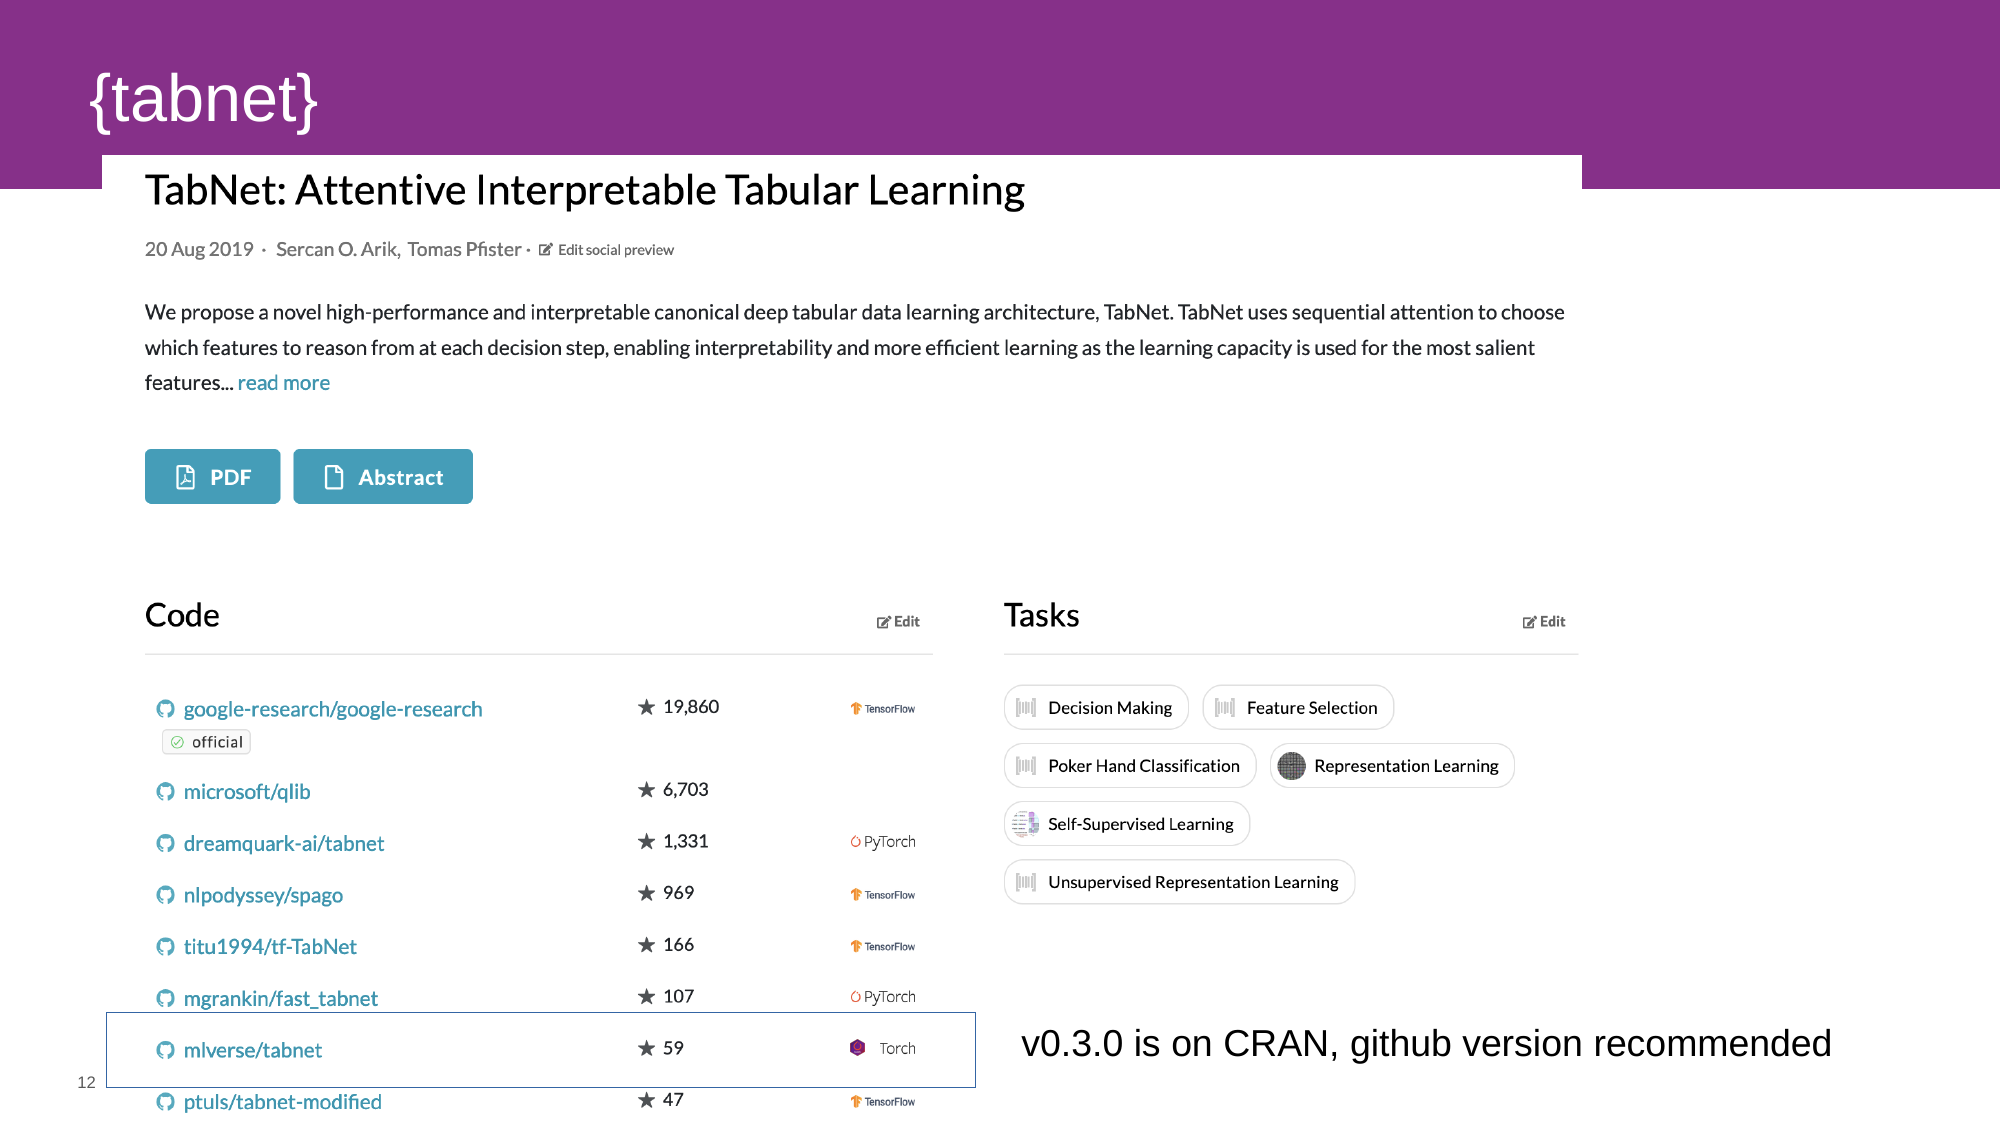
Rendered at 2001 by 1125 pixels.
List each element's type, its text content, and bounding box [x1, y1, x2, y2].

text_box <number> [77, 1057, 102, 1093]
text_box [106, 1012, 976, 1088]
text_box {tabnet} [0, 0, 2000, 189]
picture [102, 155, 1615, 1125]
text_box v0.3.0 is on CRAN, github version recommended [1006, 1015, 1876, 1115]
